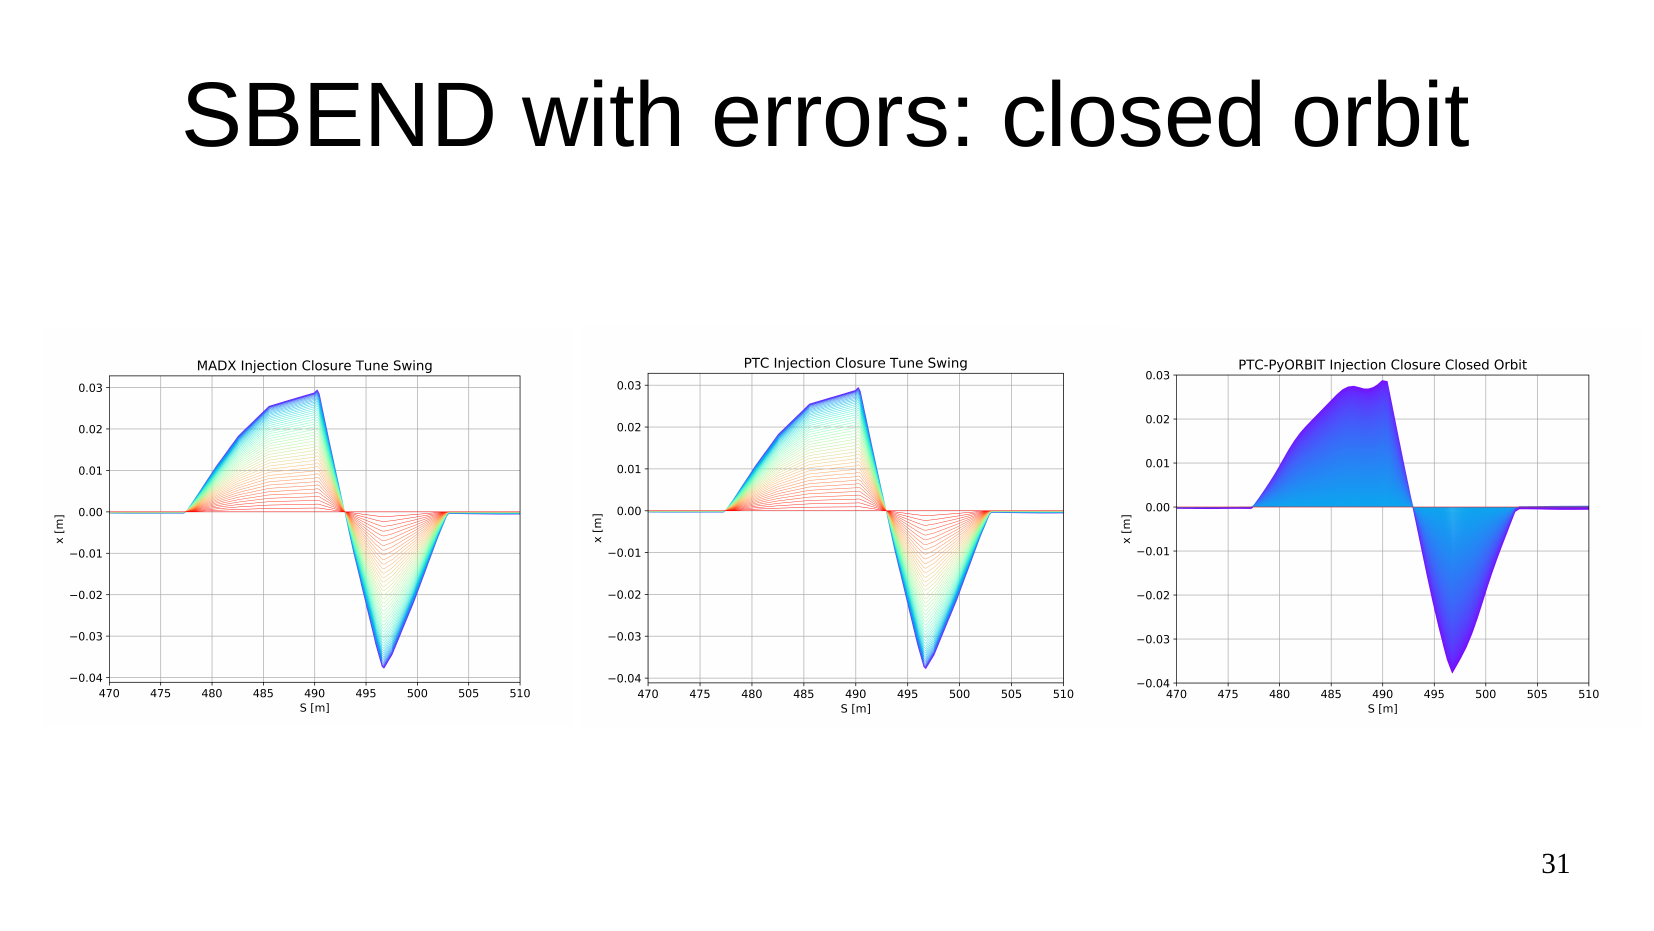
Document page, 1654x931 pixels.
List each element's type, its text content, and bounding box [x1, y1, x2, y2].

title SBEND with errors: closed orbit [82, 37, 1571, 193]
picture [43, 328, 573, 726]
picture [581, 325, 1642, 727]
